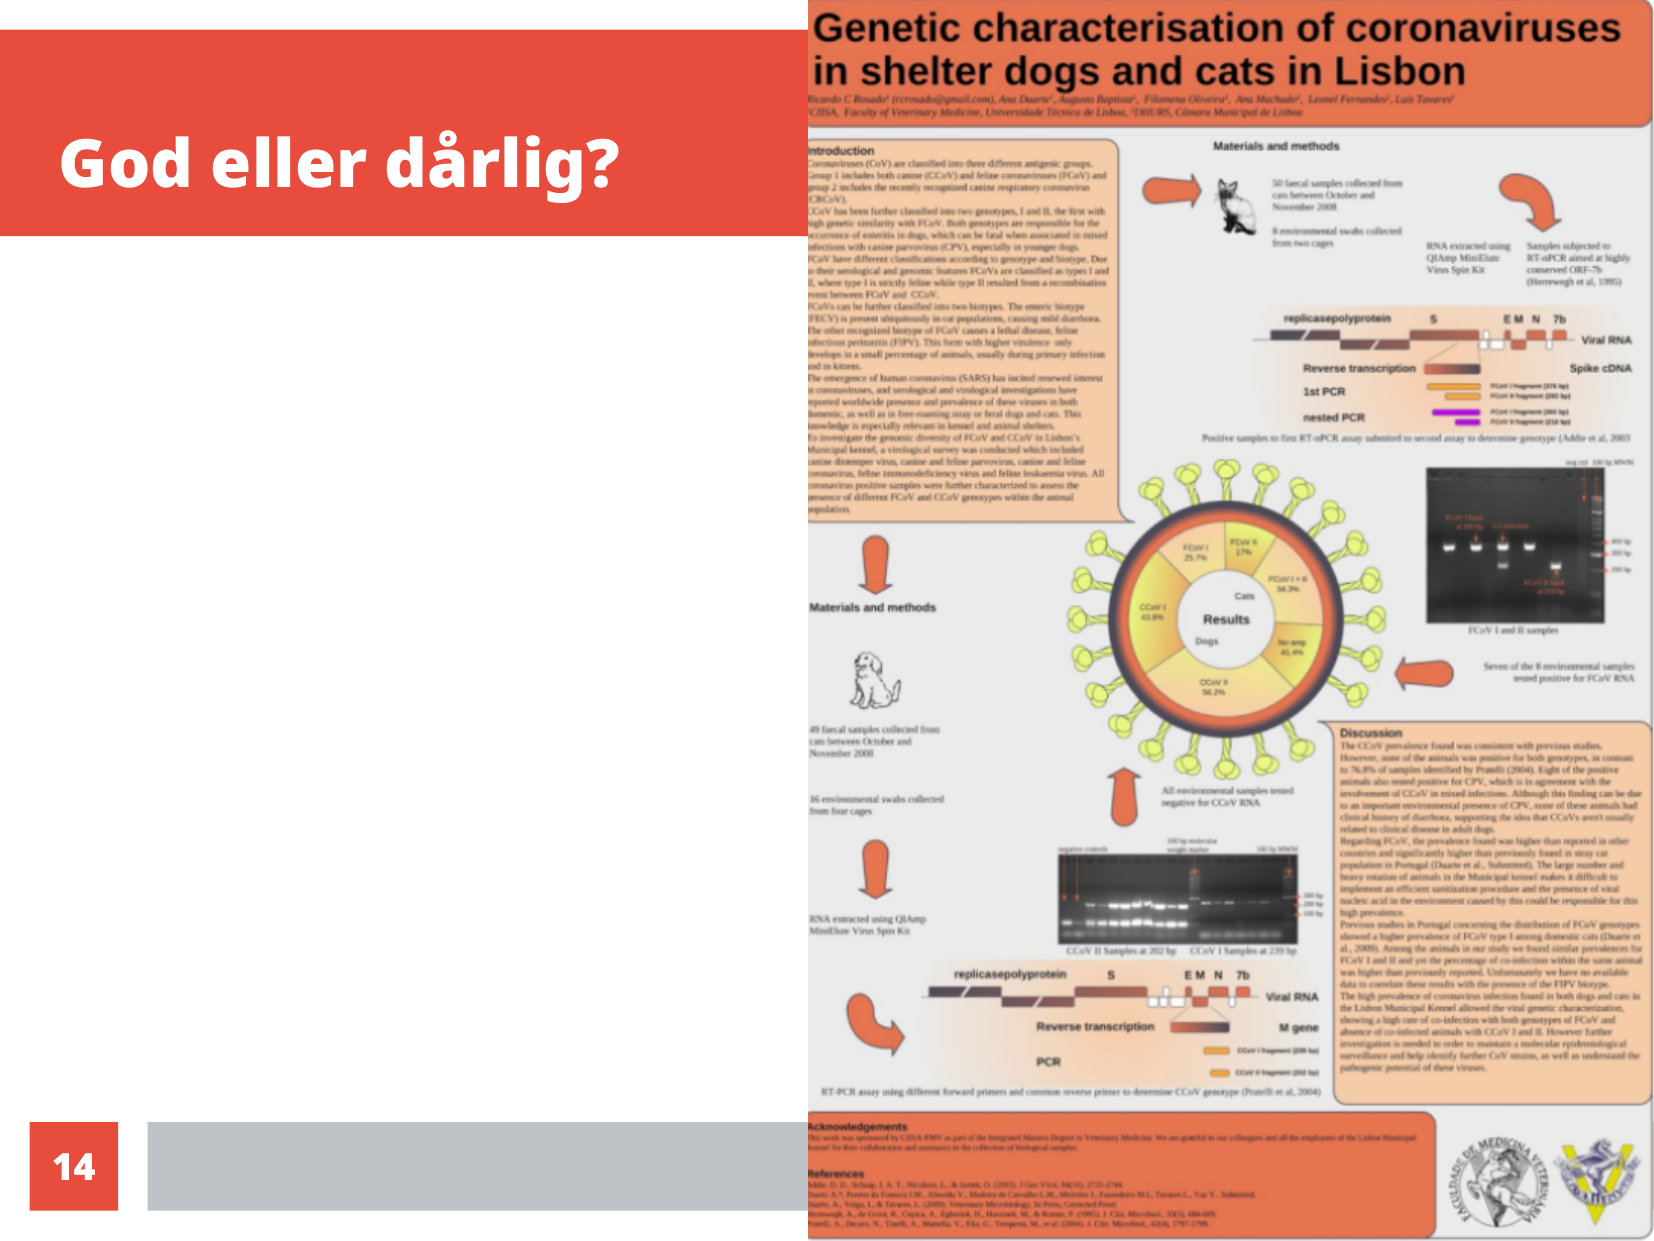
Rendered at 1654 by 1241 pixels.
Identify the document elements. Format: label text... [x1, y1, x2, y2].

title God eller dårlig? [59, 59, 808, 207]
picture [808, 0, 1654, 1241]
